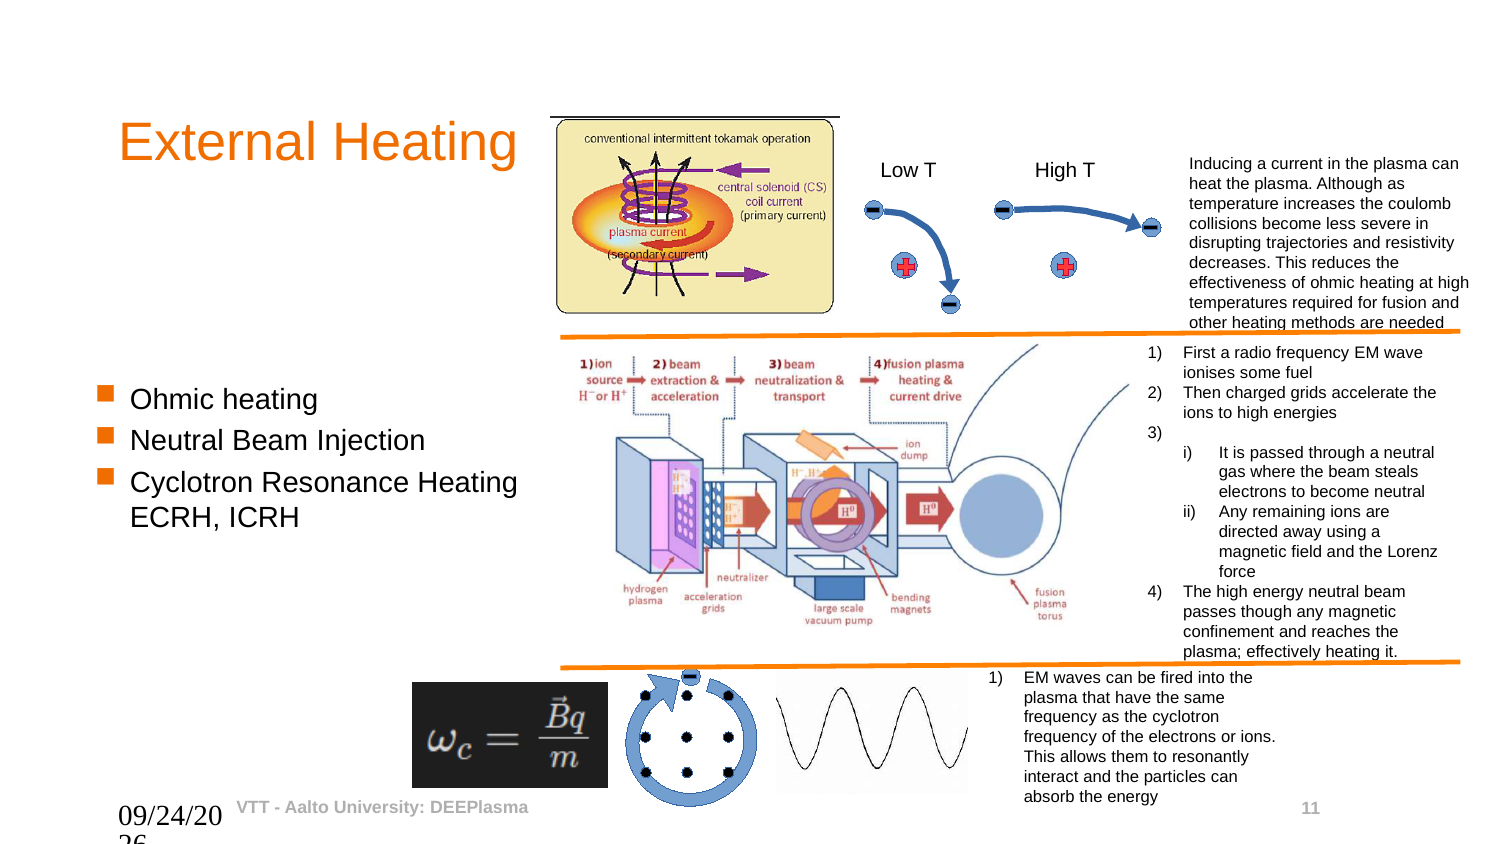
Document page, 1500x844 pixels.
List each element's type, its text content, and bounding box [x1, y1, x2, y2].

text_box Inducing a current in the plasma can heat the plasma. Although as temperature increases the coulomb collisions become less severe in disrupting trajectories and resistivity decreases. This reduces the effectiveness of ohmic heating at high temperatures required for fusion and other heating methods are needed [1174, 145, 1500, 386]
title External Heating [118, 108, 1258, 169]
text_box Low T [865, 149, 969, 189]
picture [412, 682, 608, 788]
text_box [681, 670, 701, 686]
text_box [891, 252, 918, 279]
list Ohmic heating Neutral Beam Injection Cyclotron Resonance Heating ECRH, ICRH [94, 380, 539, 523]
text_box [723, 731, 734, 743]
text_box [1142, 217, 1162, 237]
text_box [864, 200, 884, 220]
text_box [681, 767, 693, 778]
text_box High T [1020, 149, 1123, 189]
picture [562, 337, 1133, 638]
text_box [681, 690, 693, 701]
text_box EM waves can be fired into the plasma that have the same frequency as the cyclotron frequency of the electrons or ions. This allows them to resonantly interact and the particles can absorb the energy [973, 666, 1300, 844]
text_box First a radio frequency EM wave ionises some fuel Then charged grids accelerate the ions to high energies It is passed through a neutral gas where the beam steals electrons to become neutral Any remaining ions are directed away using a magnetic field and the Lorenz force The high energy neutral beam passes though any magnetic confinement and reaches the plasma; effectively heating it. [1133, 334, 1459, 650]
text_box [941, 294, 961, 314]
text_box [681, 731, 693, 743]
picture [776, 668, 968, 794]
text_box [994, 200, 1014, 220]
text_box [1050, 252, 1077, 279]
text_box [625, 674, 757, 807]
picture [550, 116, 840, 316]
